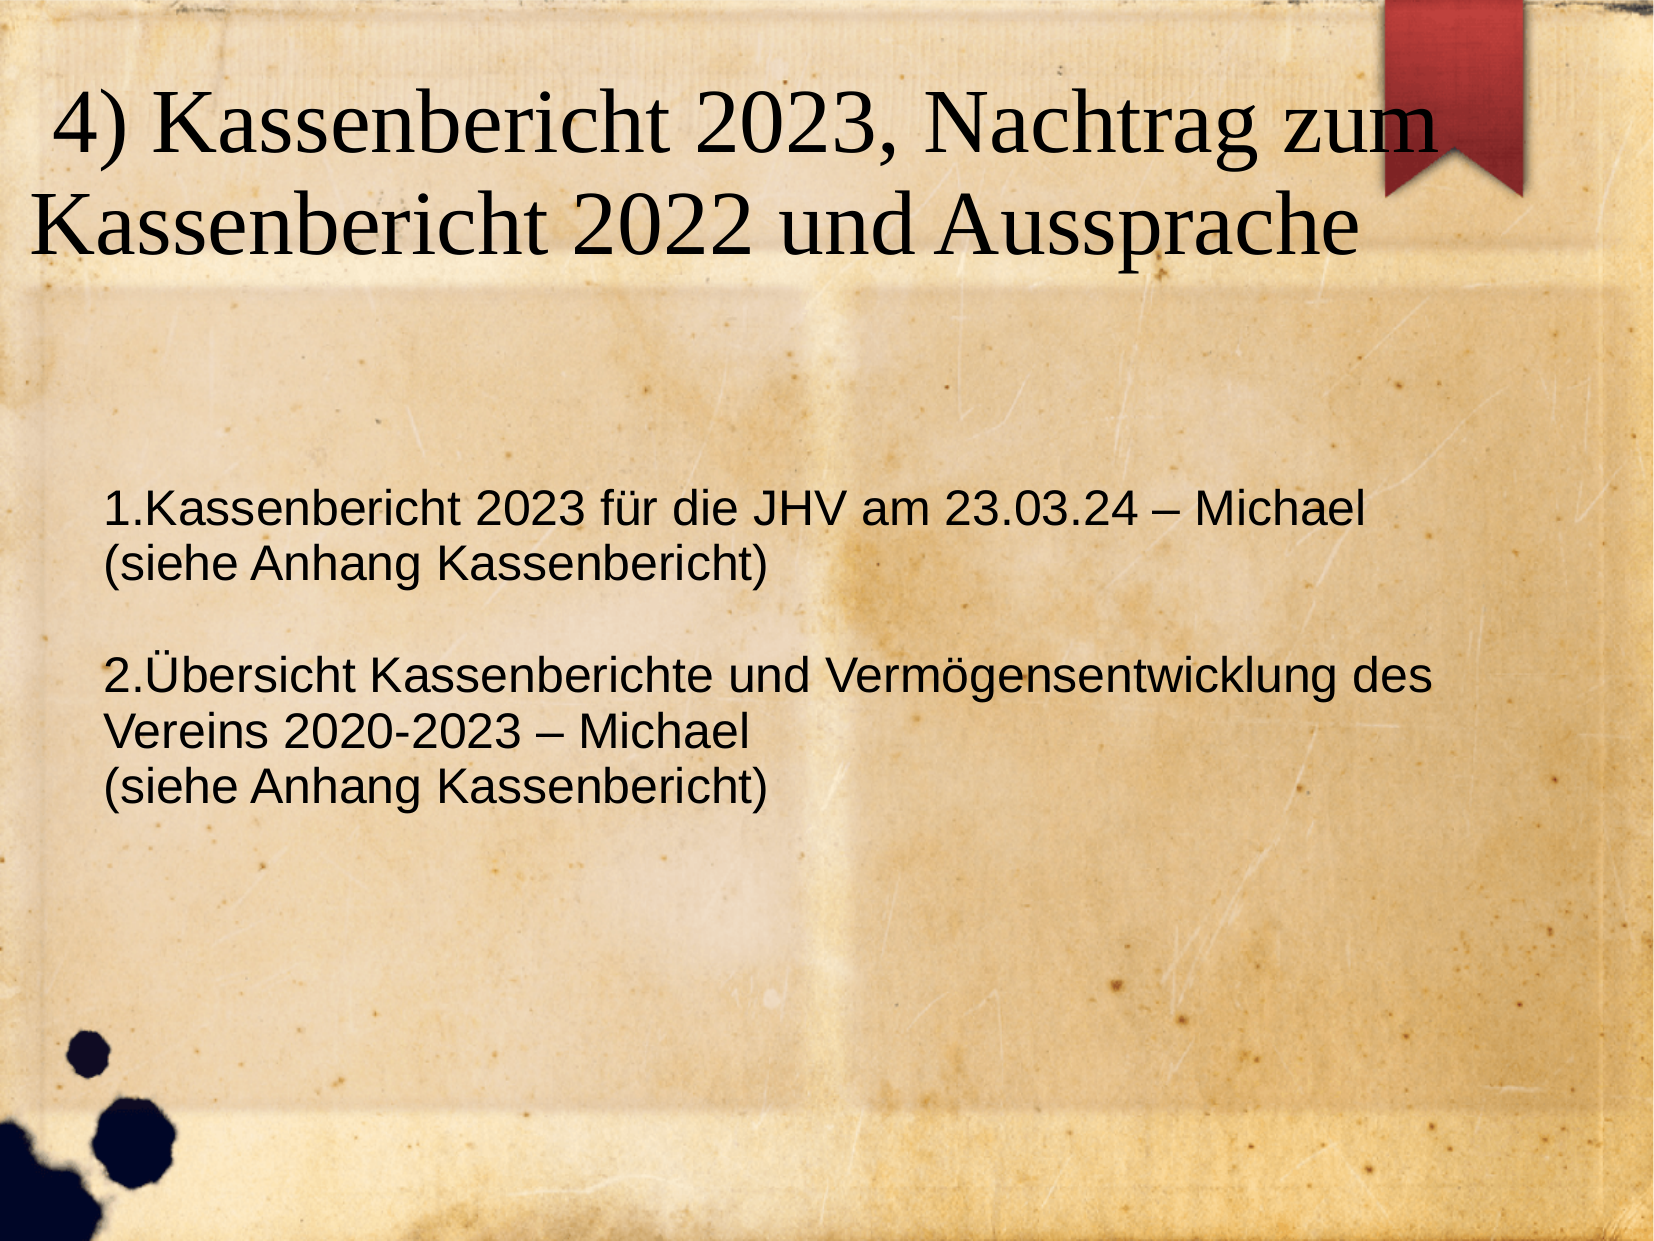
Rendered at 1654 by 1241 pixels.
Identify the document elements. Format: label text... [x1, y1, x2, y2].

picture [0, 0, 1654, 1241]
title 4) Kassenbericht 2023, Nachtrag zum Kassenbericht 2022 und Aussprache [29, 20, 1453, 325]
text_box 1.Kassenbericht 2023 für die JHV am 23.03.24 – Michael (siehe Anhang Kassenbericht) 2.Übersicht Kassenberichte und Vermögensentwicklung des Vereins 2020-2023 – Michael (siehe Anhang Kassenbericht) [88, 472, 1477, 822]
